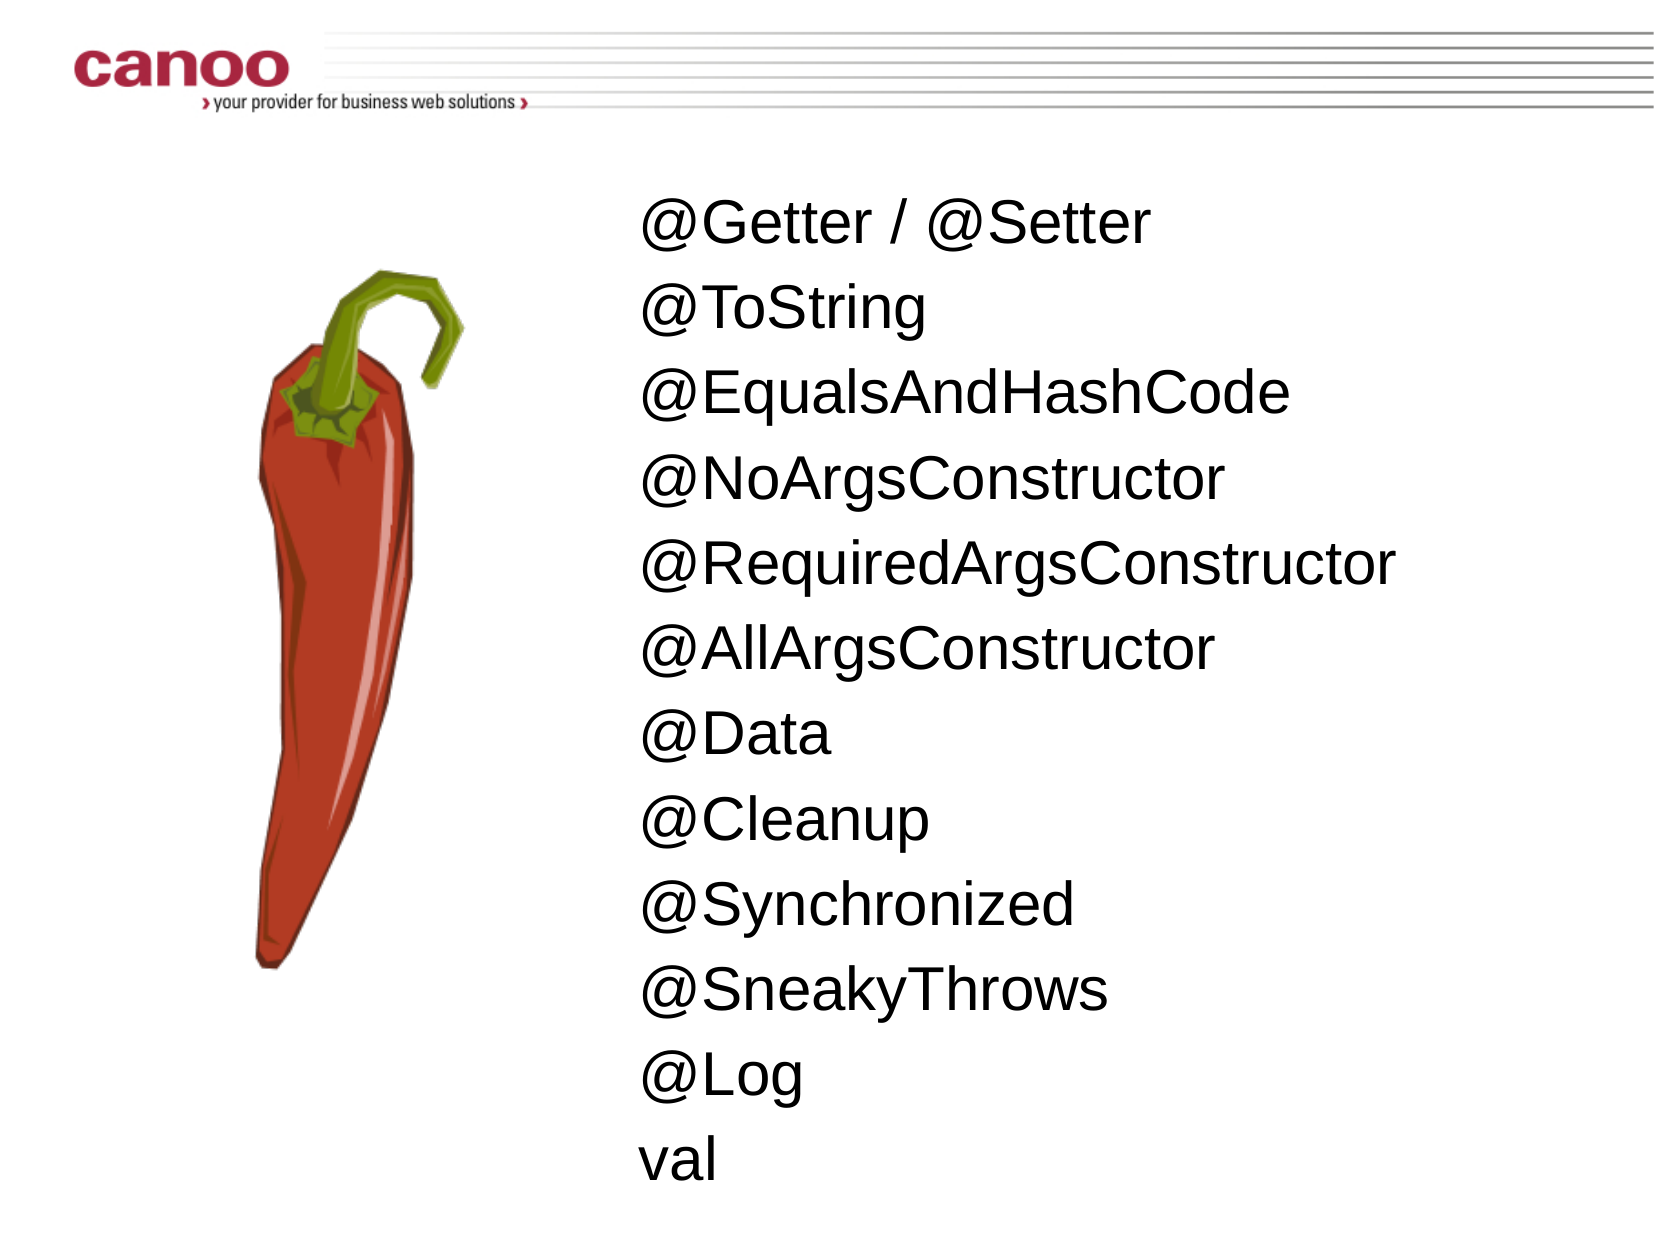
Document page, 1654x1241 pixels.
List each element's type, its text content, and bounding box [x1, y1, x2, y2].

list @Getter / @Setter @ToString @EqualsAndHashCode @NoArgsConstructor @RequiredArgsConstructor @AllArgsConstructor @Data @Cleanup @Synchronized @SneakyThrows @Log val [600, 187, 1654, 1201]
picture [229, 253, 491, 987]
picture [0, 0, 1654, 166]
